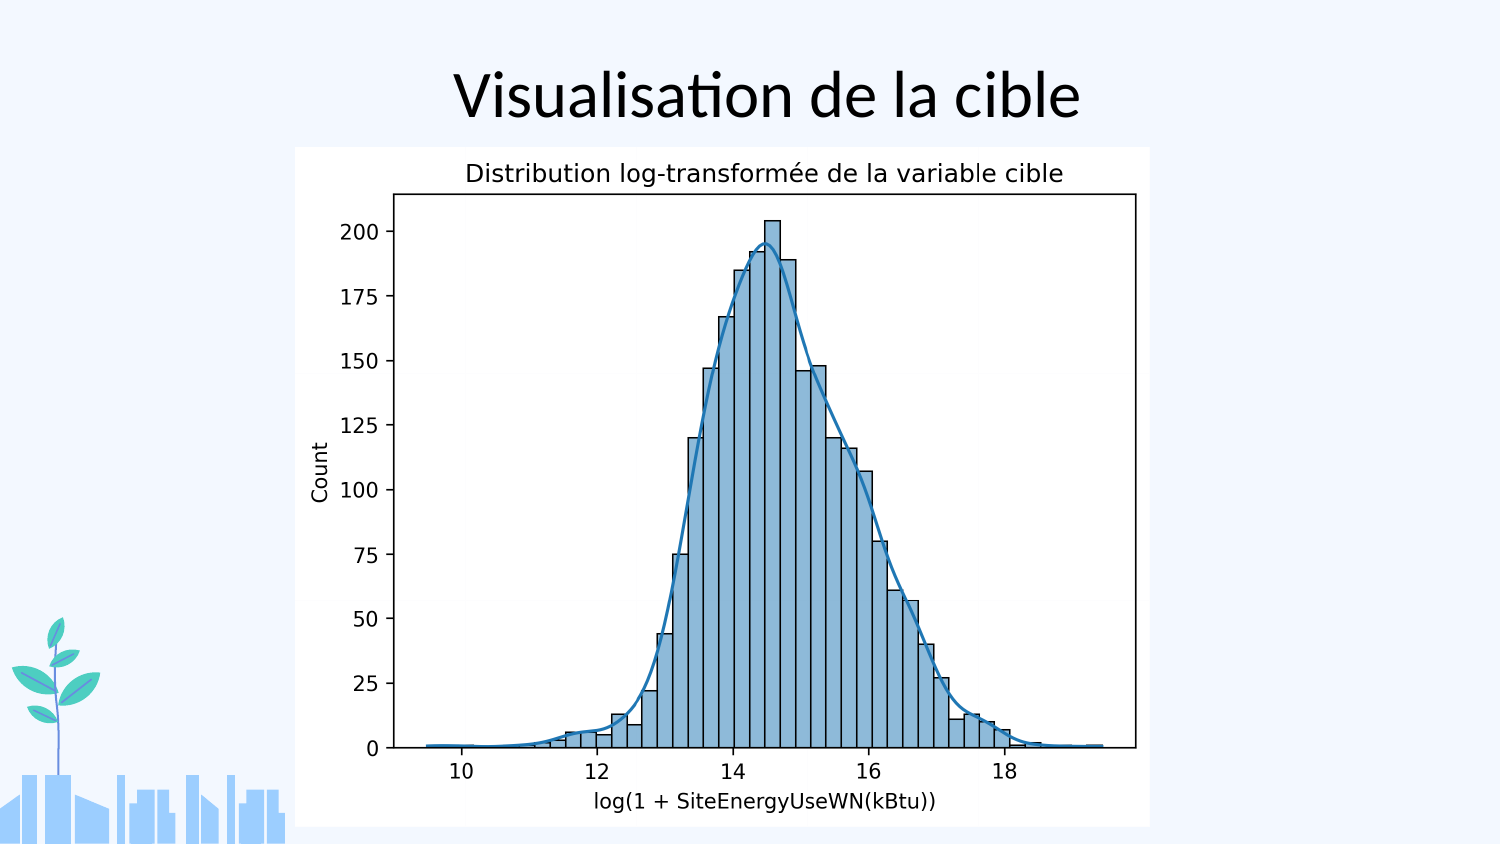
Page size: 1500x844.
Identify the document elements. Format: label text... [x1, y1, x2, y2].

picture [295, 147, 1150, 827]
title Visualisation de la cible [118, 24, 1382, 119]
